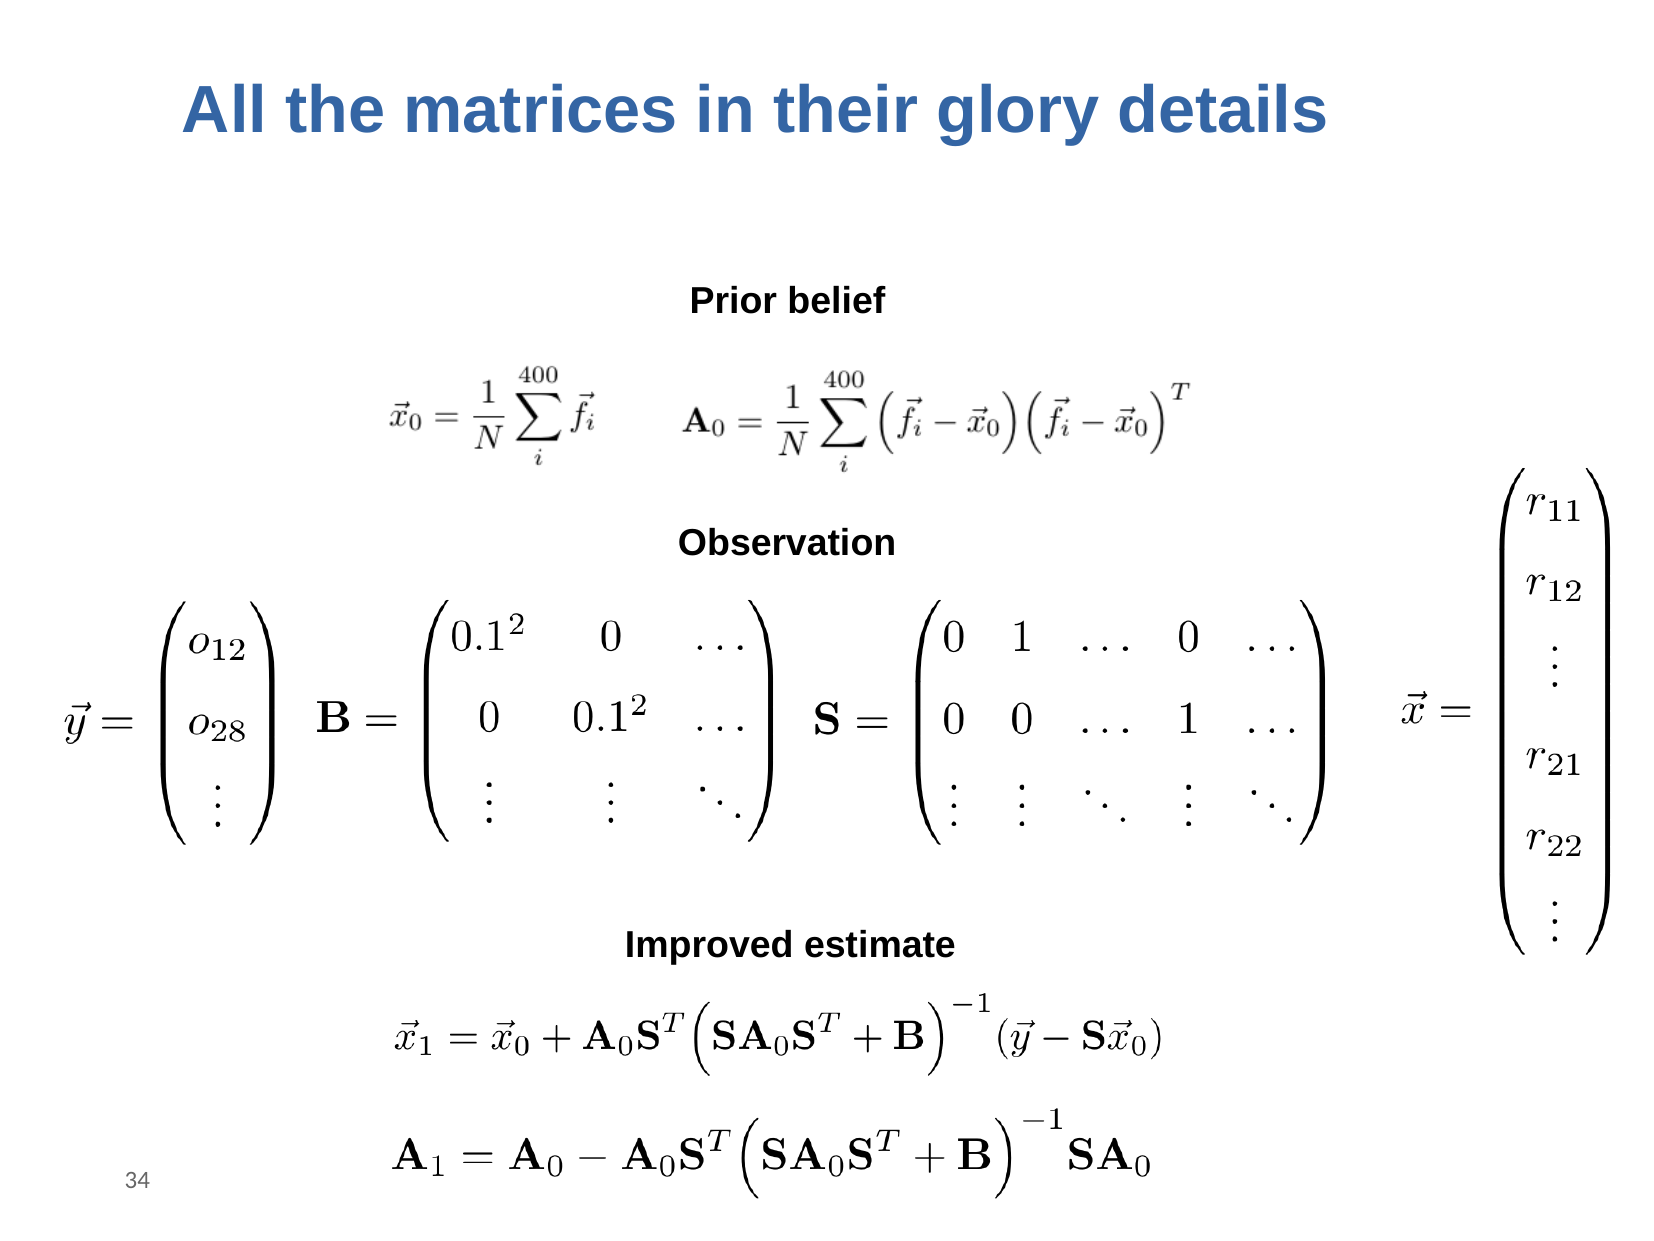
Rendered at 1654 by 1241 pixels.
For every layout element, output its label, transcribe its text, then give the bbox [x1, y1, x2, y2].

picture [385, 1100, 1166, 1204]
text_box Observation [663, 514, 912, 572]
picture [50, 590, 286, 856]
text_box Improved estimate [610, 915, 971, 973]
text_box Prior belief [674, 272, 901, 330]
picture [385, 987, 1166, 1080]
picture [361, 354, 632, 481]
picture [661, 354, 1217, 479]
title All the matrices in their glory details [147, 5, 1365, 213]
picture [1386, 456, 1621, 969]
picture [303, 590, 784, 855]
picture [803, 590, 1337, 855]
